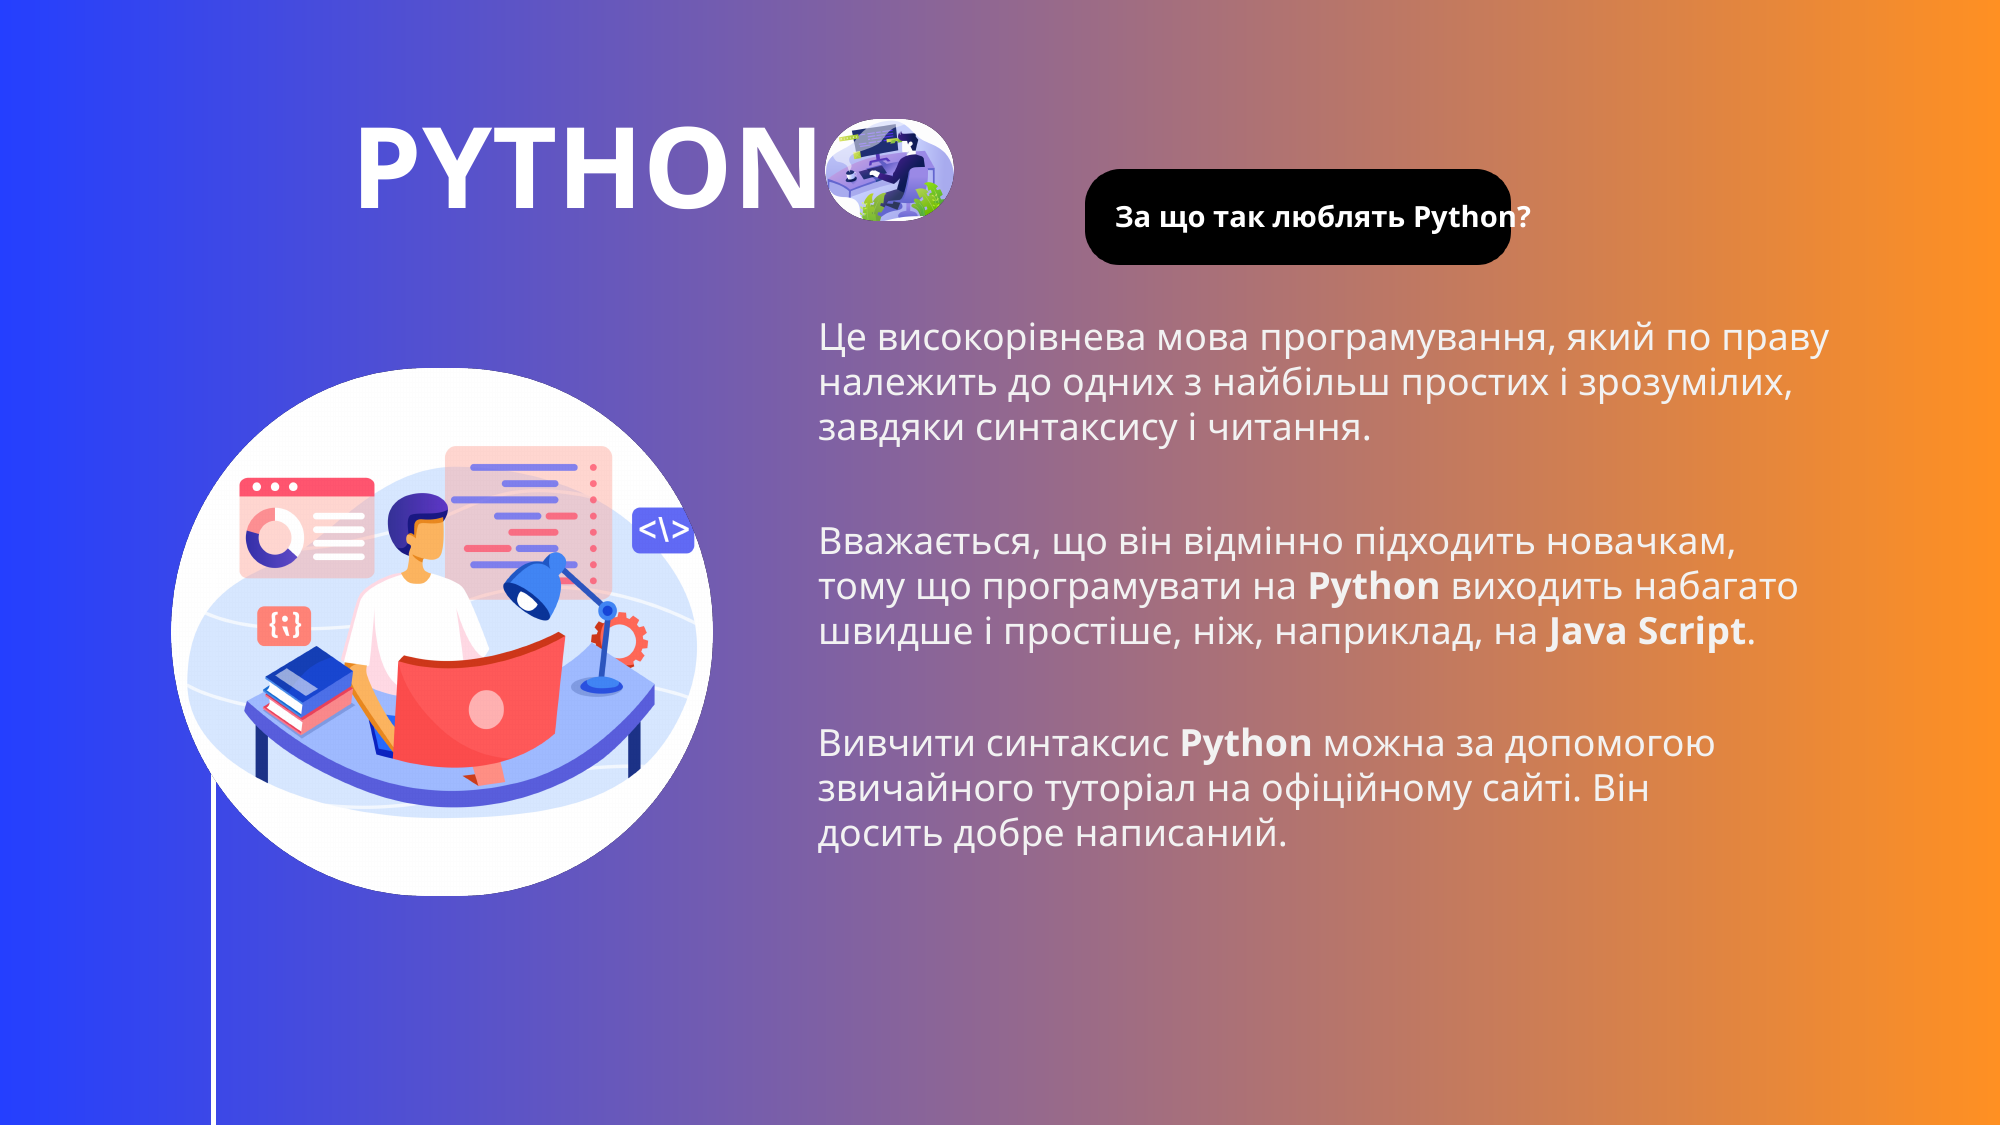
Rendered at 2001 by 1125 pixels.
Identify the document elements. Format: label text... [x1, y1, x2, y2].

picture [825, 119, 954, 221]
text_box Це високорівнева мова програмування, який по праву належить до одних з найбільш простих і зрозумілих, завдяки синтаксису і читання. [803, 305, 1889, 458]
picture [171, 368, 713, 896]
text_box За що так люблять Python?​​ [1099, 191, 1680, 242]
text_box Вивчити синтаксис Python можна за допомогою звичайного туторіал на офіційному сайті. Він досить добре написаний. [802, 710, 1794, 863]
text_box [0, 0, 2000, 1125]
text_box Вважається, що він відмінно підходить новачкам, тому що програмувати на Python виходить набагато швидше і простіше, ніж, наприклад, на Java Script. [803, 509, 1839, 662]
picture [1085, 169, 1511, 265]
title python [336, 65, 1140, 240]
